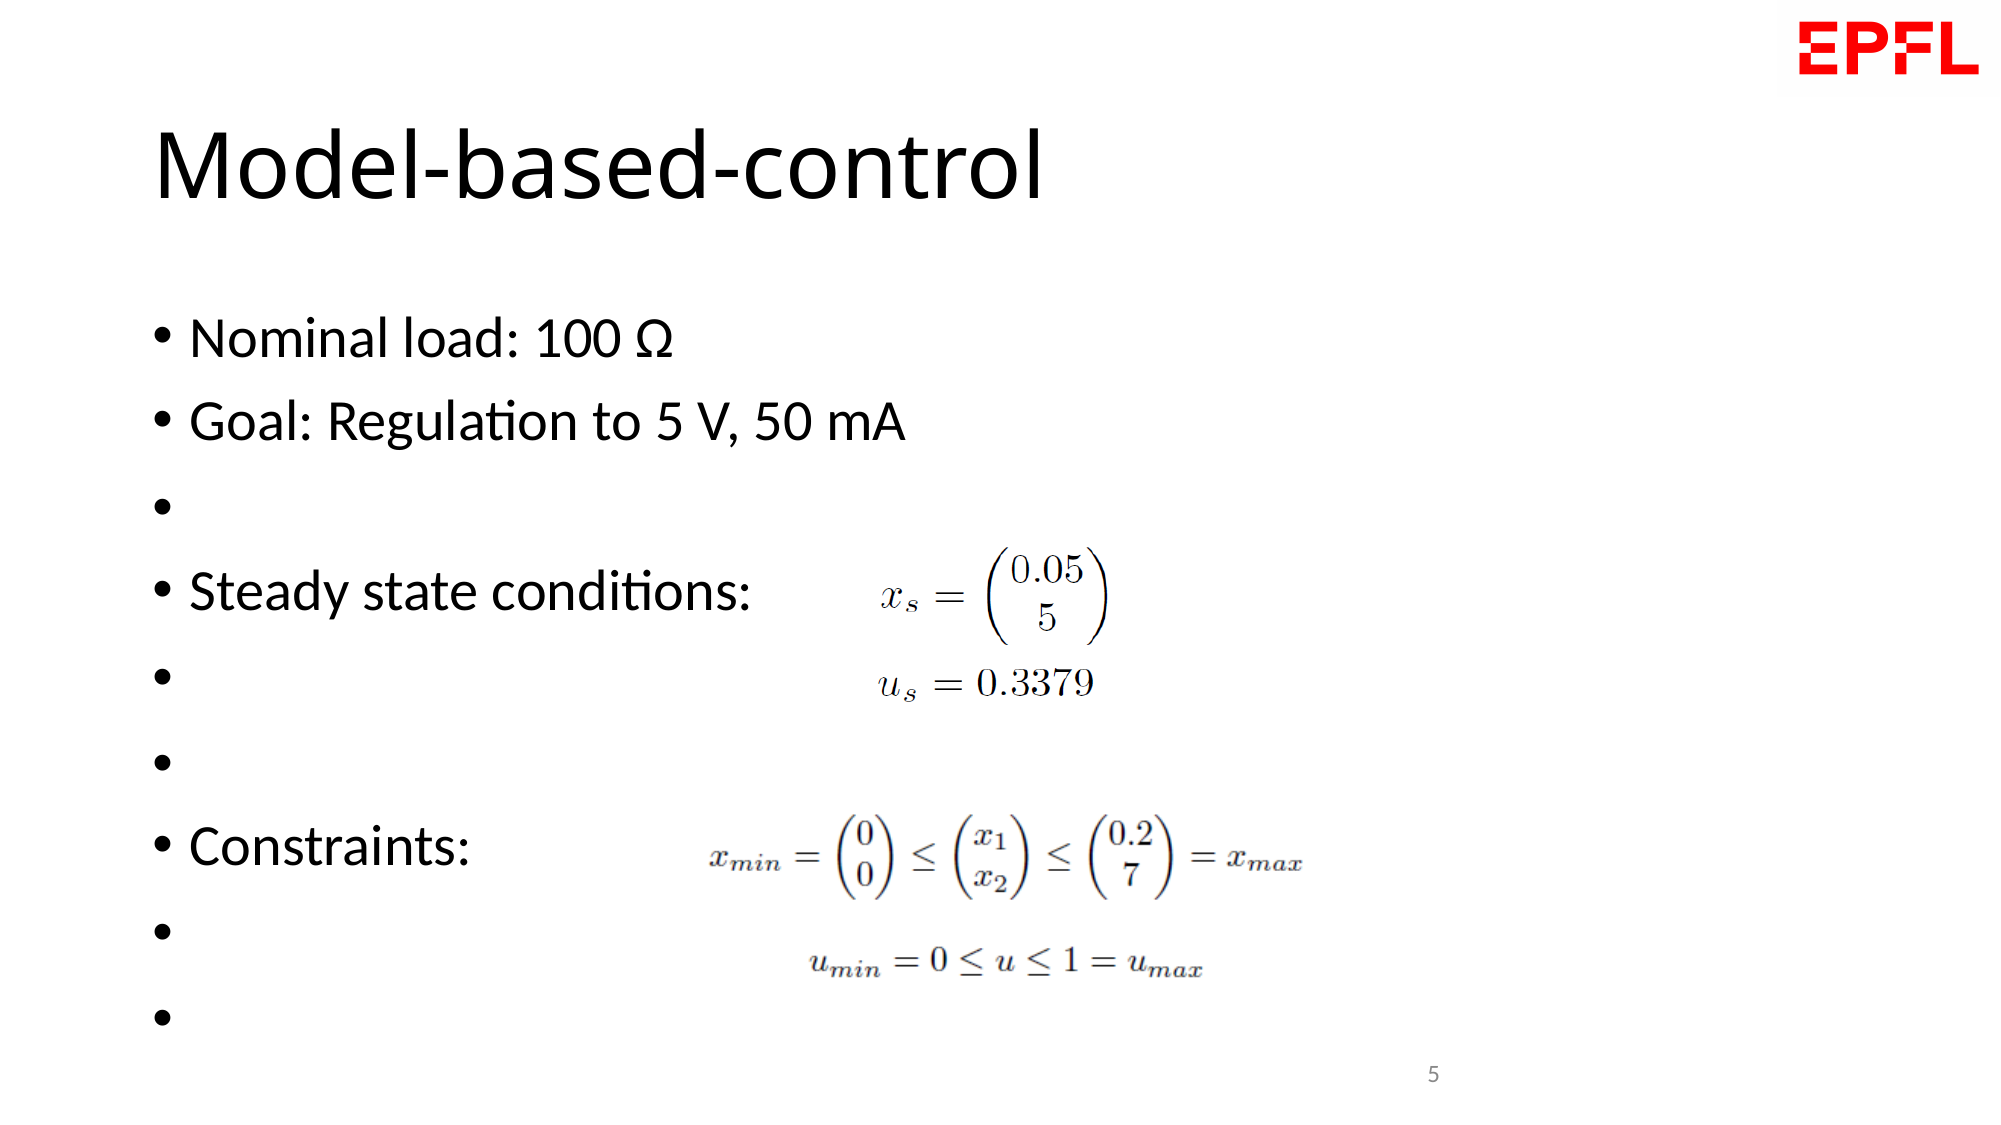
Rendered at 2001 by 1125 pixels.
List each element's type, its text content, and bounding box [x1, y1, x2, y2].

title Model-based-control [137, 59, 1863, 278]
picture [852, 532, 1129, 715]
picture [684, 789, 1316, 1001]
text_box [1412, 1042, 1863, 1103]
list Nominal load: 100 Ω Goal: Regulation to 5 V, 50 mA Steady state conditions: Constraints: [137, 299, 1863, 1014]
